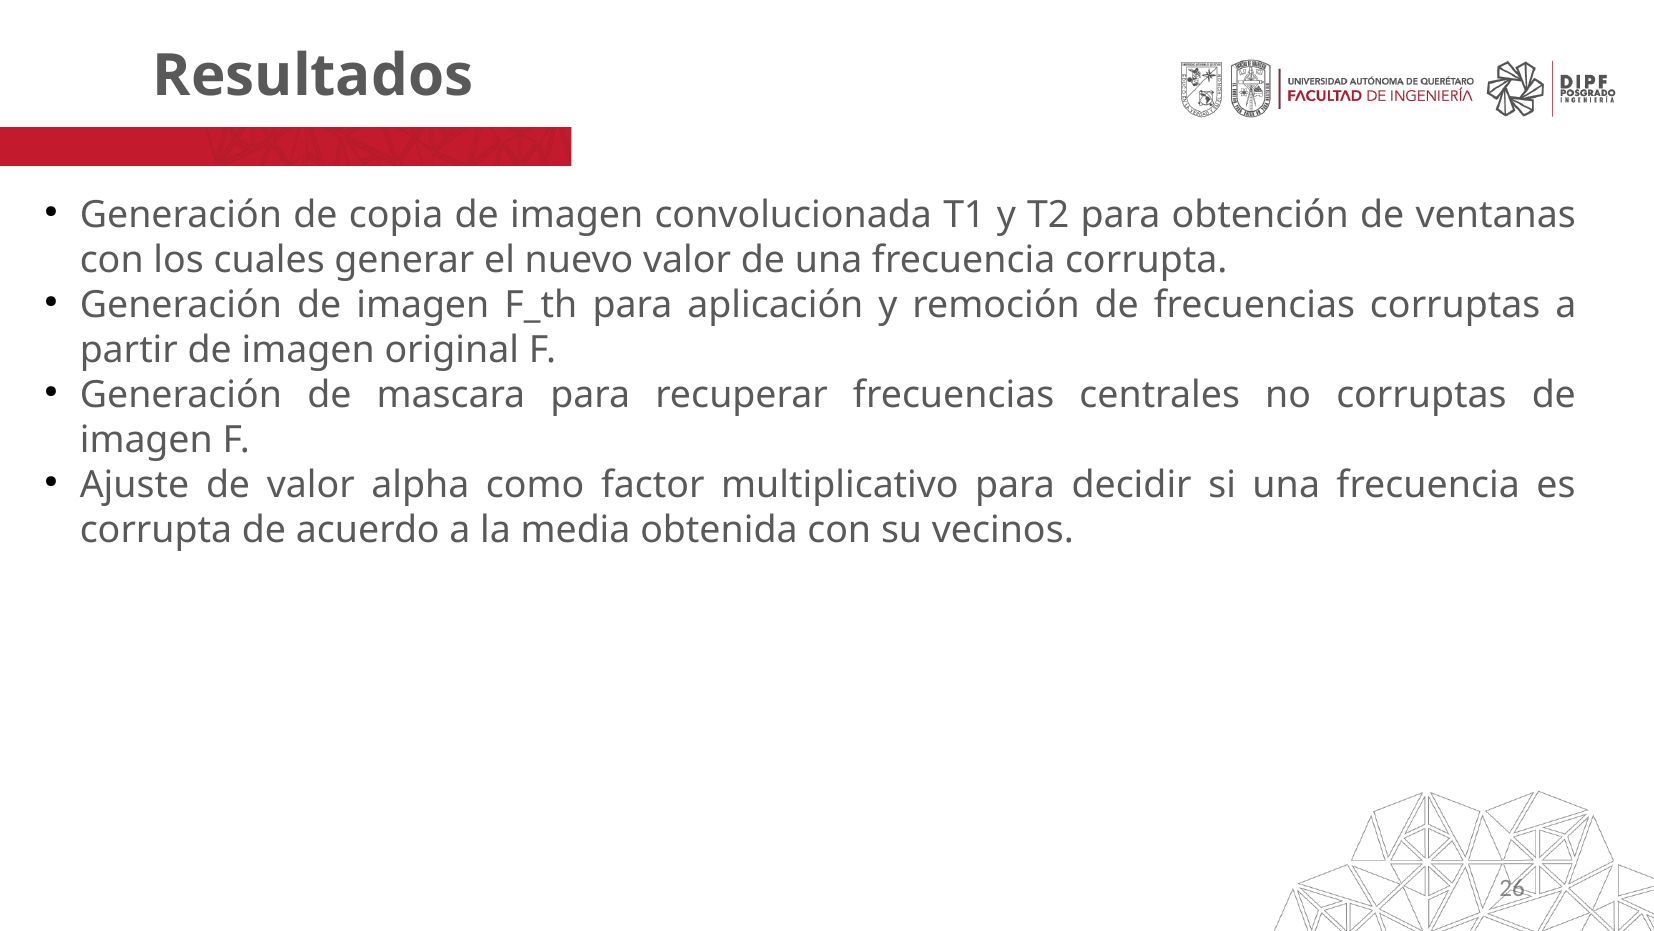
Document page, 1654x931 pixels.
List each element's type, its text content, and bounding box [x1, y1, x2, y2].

text_box Resultados [54, 11, 572, 127]
picture [1176, 54, 1620, 133]
picture [0, 127, 572, 166]
text_box Generación de copia de imagen convolucionada T1 y T2 para obtención de ventanas con los cuales generar el nuevo valor de una frecuencia corrupta. Generación de imagen F_th para aplicación y remoción de frecuencias corruptas a partir de imagen original F. Generación de mascara para recuperar frecuencias centrales no corruptas de imagen F. Ajuste de valor alpha como factor multiplicativo para decidir si una frecuencia es corrupta de acuerdo a la media obtenida con su vecinos. [29, 183, 1592, 558]
picture [1257, 781, 1654, 931]
